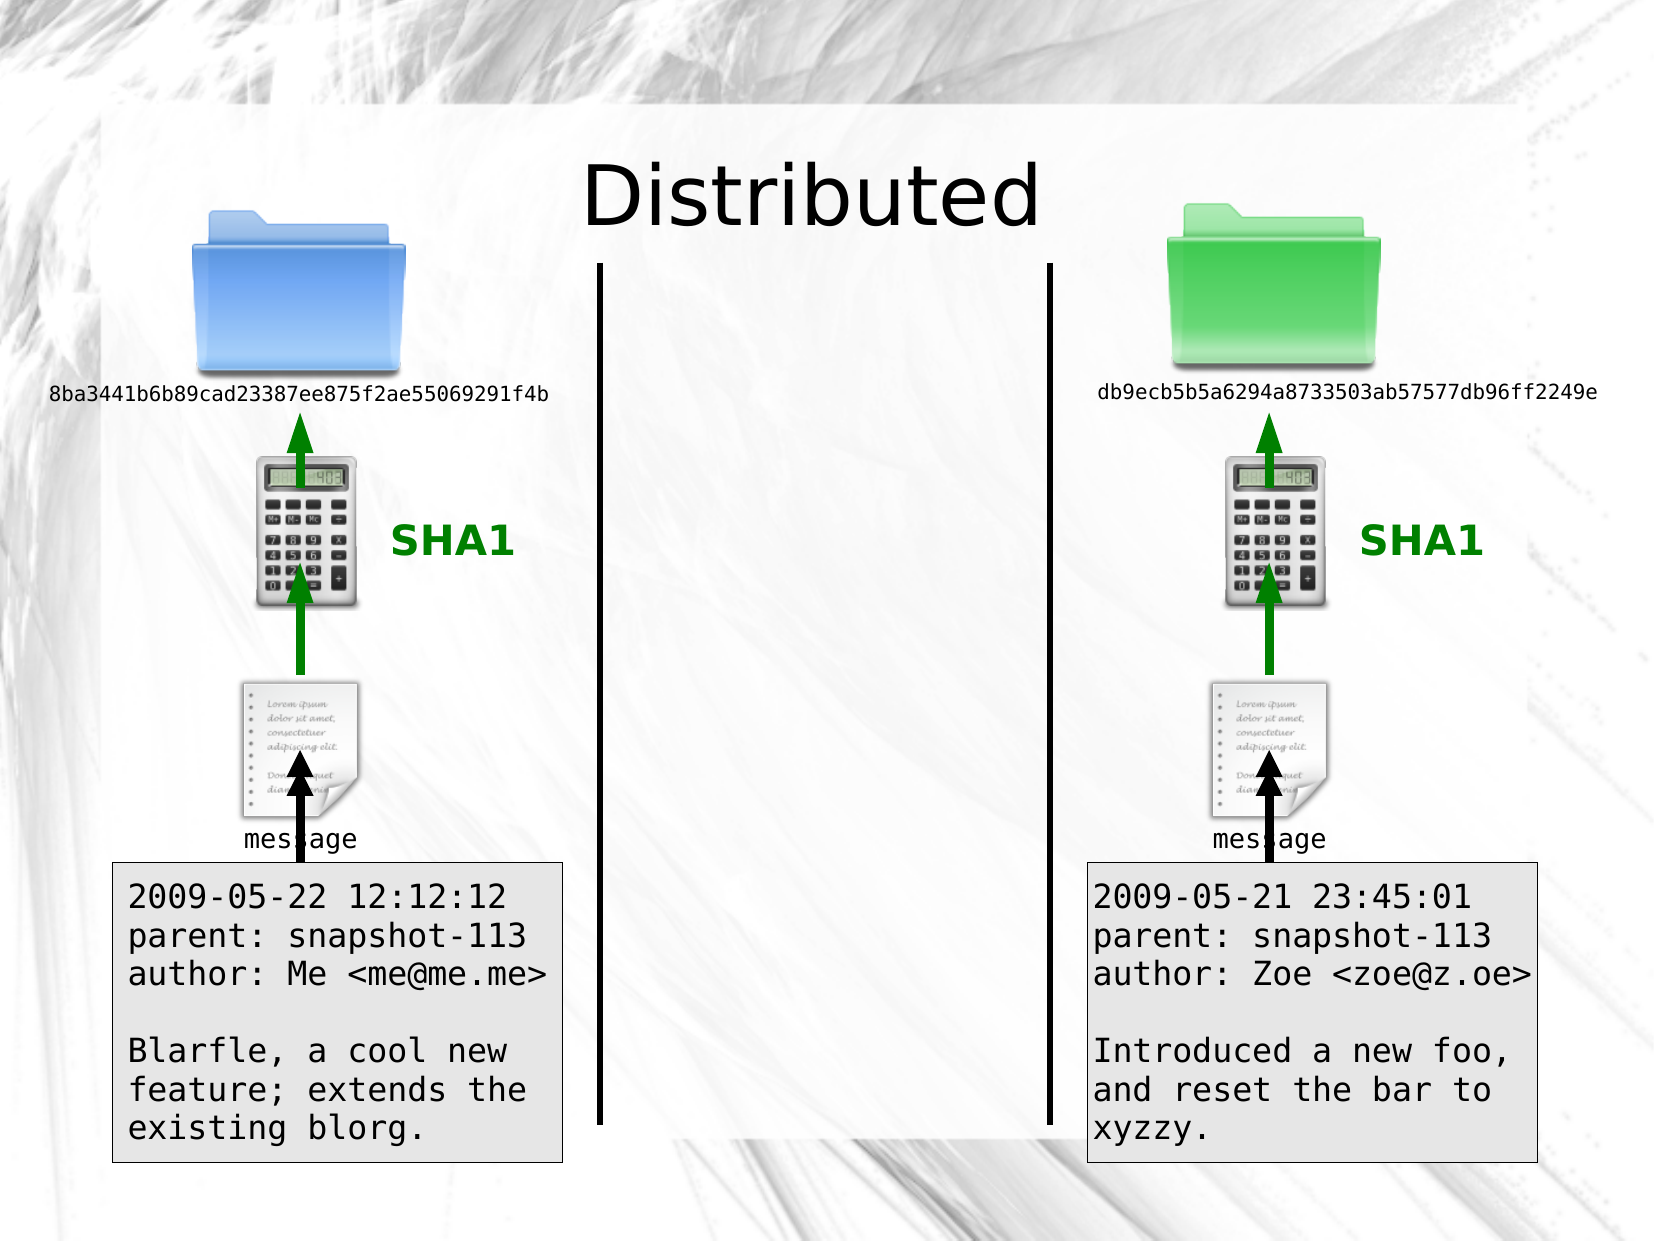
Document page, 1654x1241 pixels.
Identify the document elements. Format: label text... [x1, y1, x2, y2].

text_box message [1197, 815, 1265, 863]
text_box SHA1 [1344, 509, 1501, 573]
text_box 8ba3441b6b89cad23387ee875f2ae55069291f4b [33, 375, 564, 415]
text_box 2009-05-21 23:45:01 parent: snapshot-113 author: Zoe <zoe@z.oe> Introduced a new foo, and reset the bar to xyzzy. [1087, 862, 1538, 1163]
title Distributed [118, 112, 1506, 281]
text_box db9ecb5b5a6294a8733503ab57577db96ff2249e [1082, 373, 1613, 413]
text_box message [1274, 815, 1342, 863]
text_box SHA1 [375, 509, 531, 573]
text_box 2009-05-22 12:12:12 parent: snapshot-113 author: Me <me@me.me> Blarfle, a cool new feature; extends the existing blorg. [112, 862, 563, 1163]
picture [0, 0, 1654, 1241]
text_box message [305, 815, 373, 862]
text_box message [228, 815, 296, 862]
